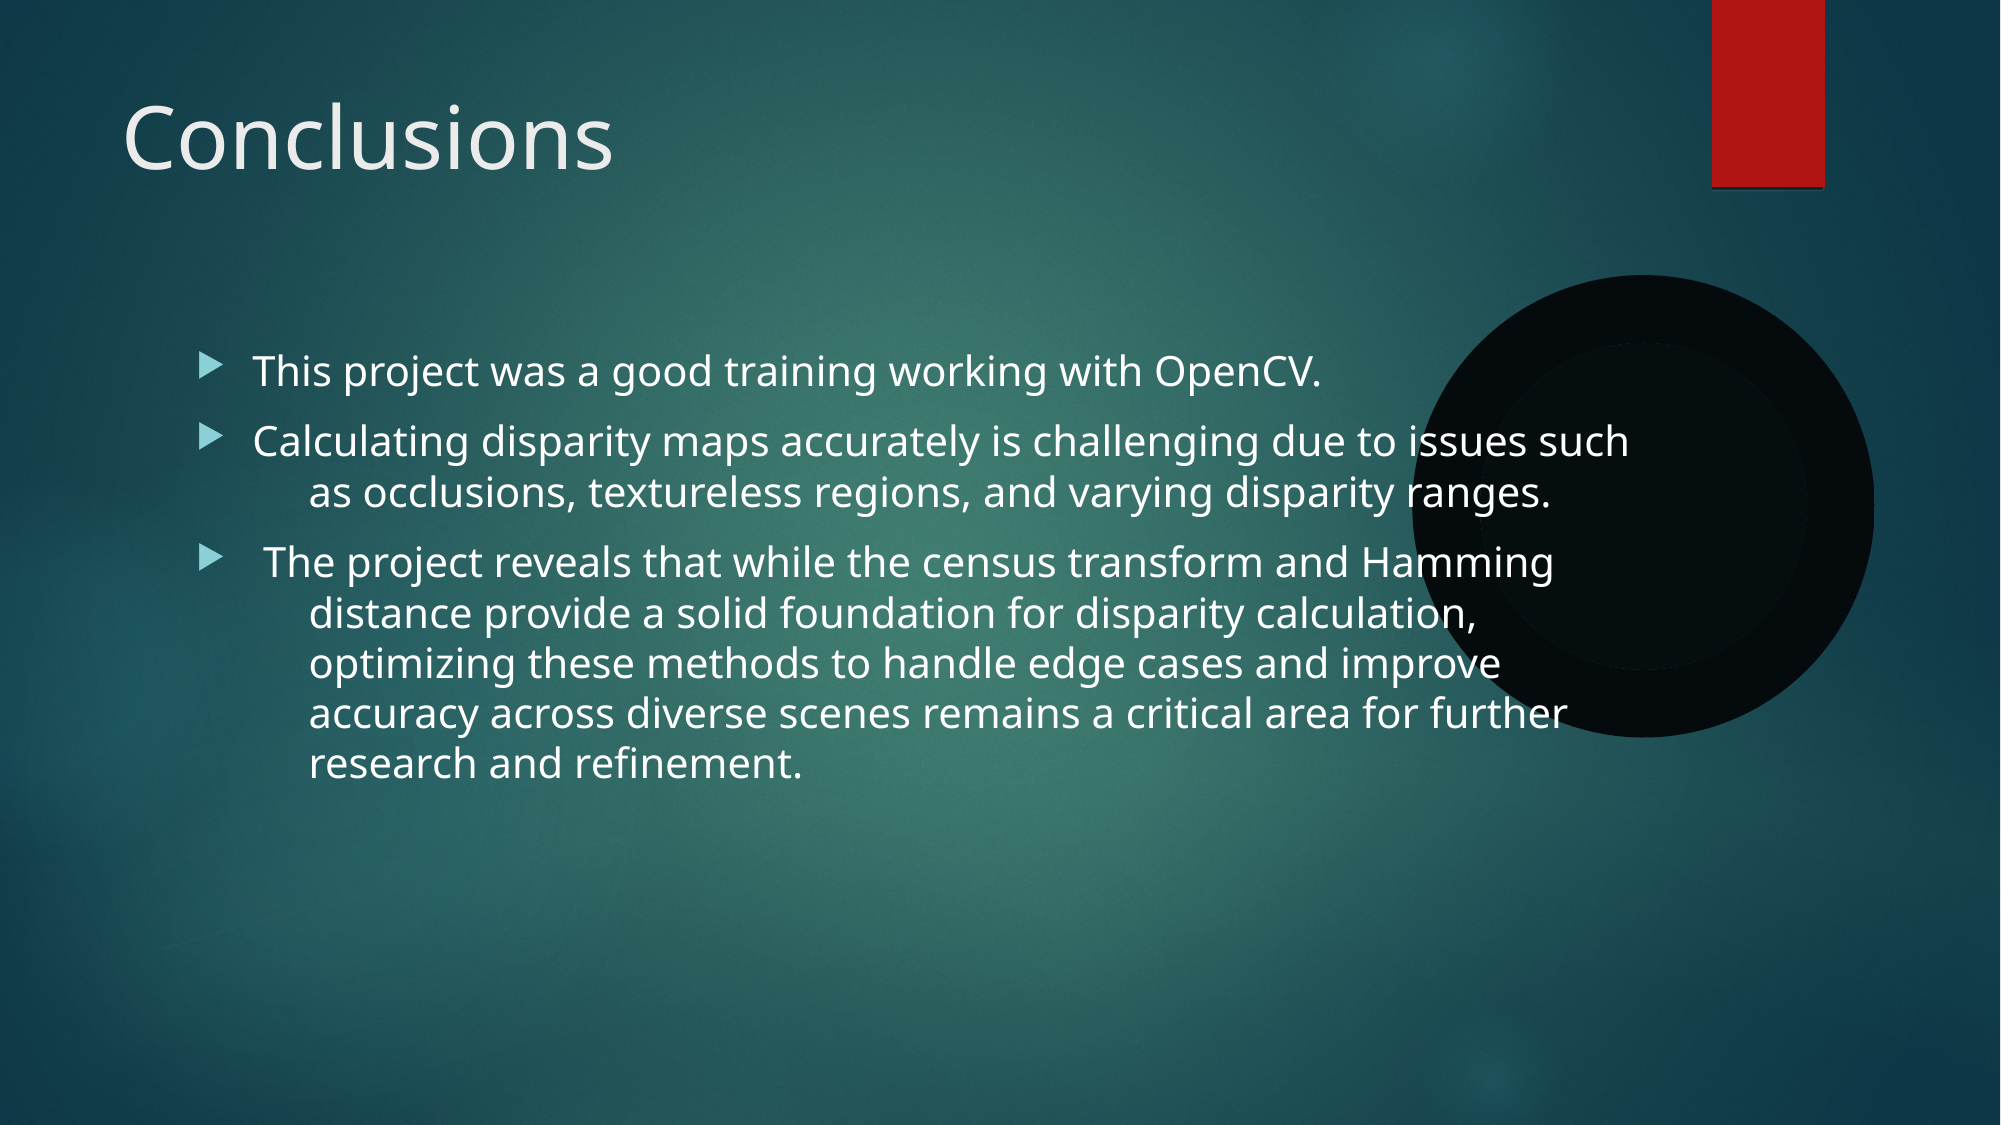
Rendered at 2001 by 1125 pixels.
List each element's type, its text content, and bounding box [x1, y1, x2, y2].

list This project was a good training working with OpenCV. Calculating disparity maps accurately is challenging due to issues such as occlusions, textureless regions, and varying disparity ranges. The project reveals that while the census transform and Hamming distance provide a solid foundation for disparity calculation, optimizing these methods to handle edge cases and improve accuracy across diverse scenes remains a critical area for further research and refinement. [181, 336, 1649, 1026]
title Conclusions [106, 74, 1649, 305]
